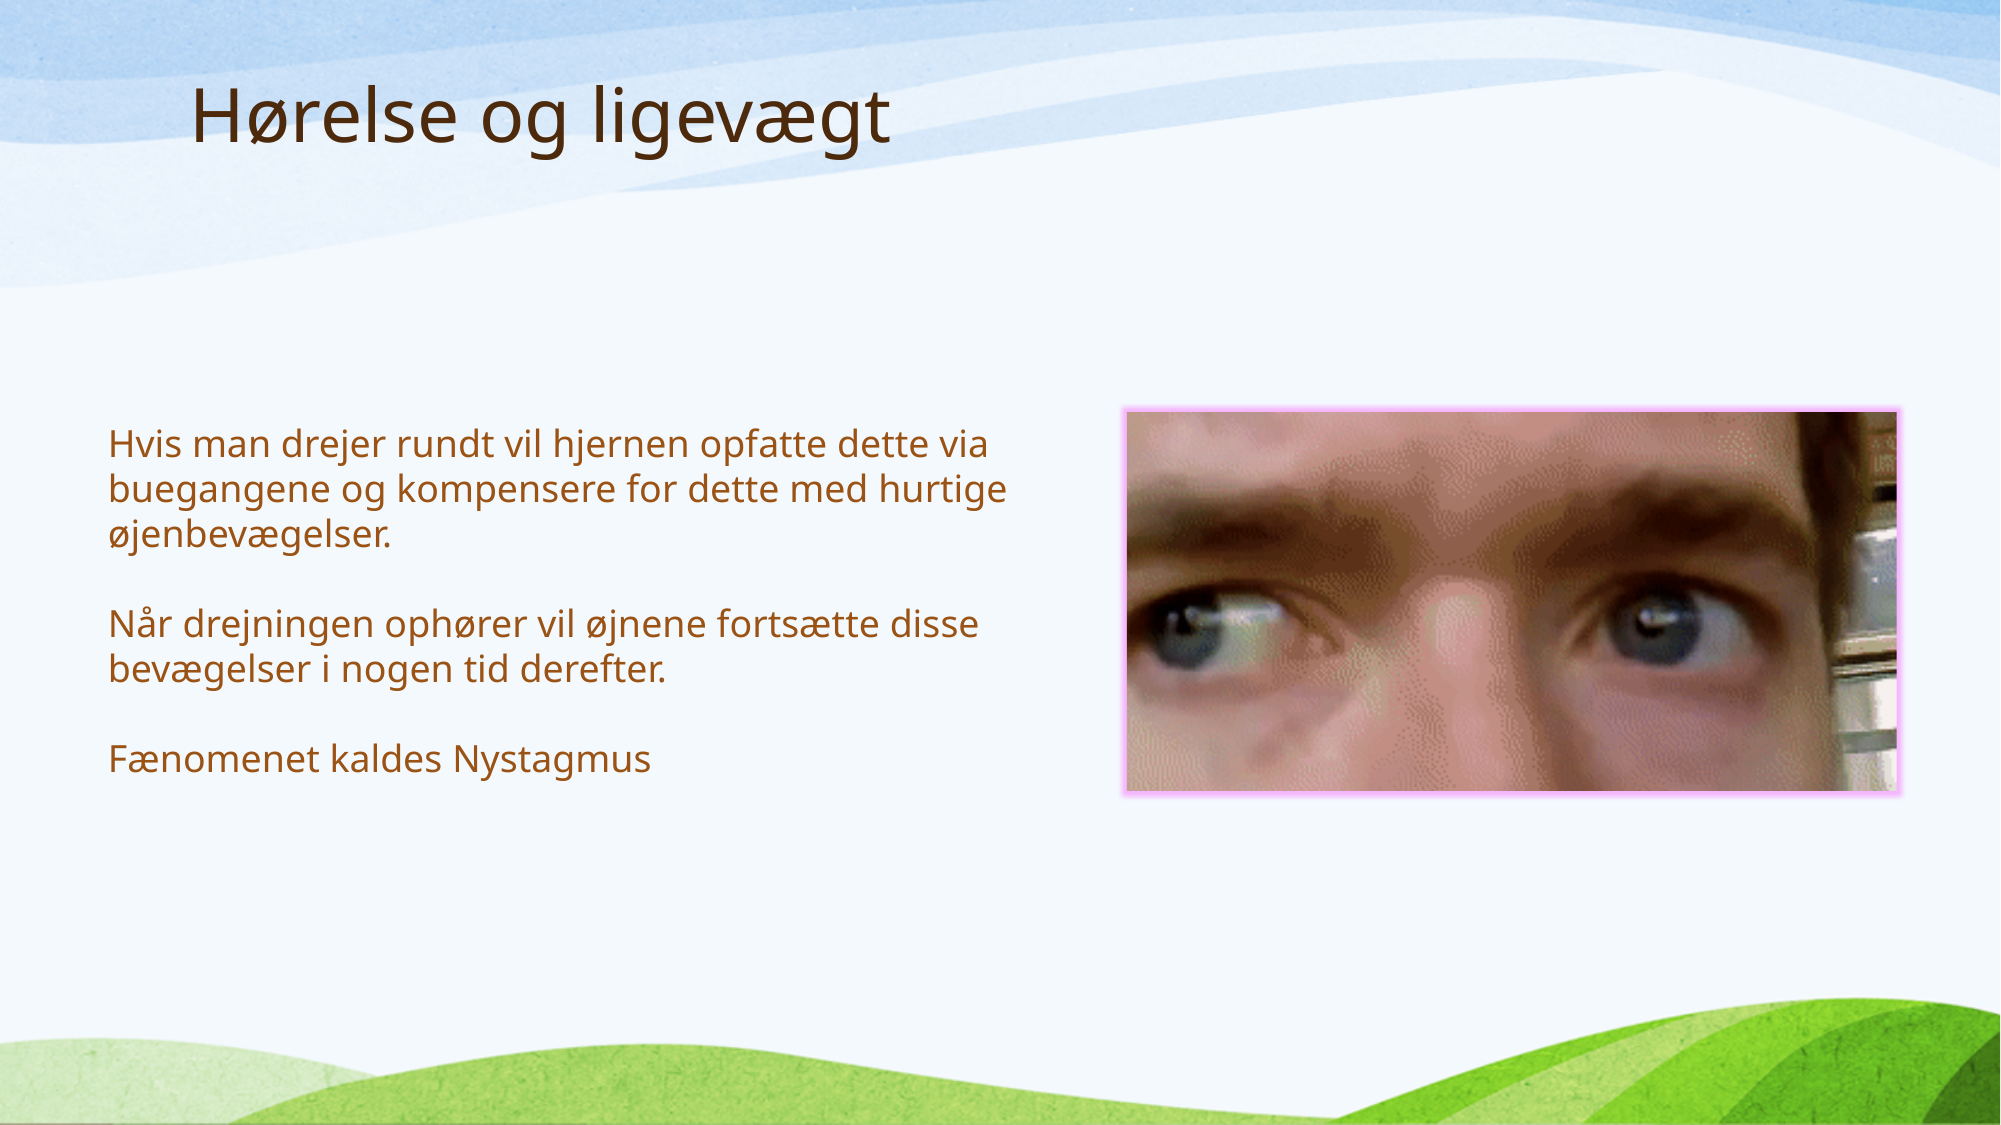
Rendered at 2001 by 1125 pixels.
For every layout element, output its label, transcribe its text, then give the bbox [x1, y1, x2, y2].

text_box Hvis man drejer rundt vil hjernen opfatte dette via buegangene og kompensere for dette med hurtige øjenbevægelser. Når drejningen ophører vil øjnene fortsætte disse bevægelser i nogen tid derefter. Fænomenet kaldes Nystagmus [93, 412, 1188, 787]
title Hørelse og ligevægt [174, 50, 1825, 167]
picture [0, 0, 2001, 1125]
